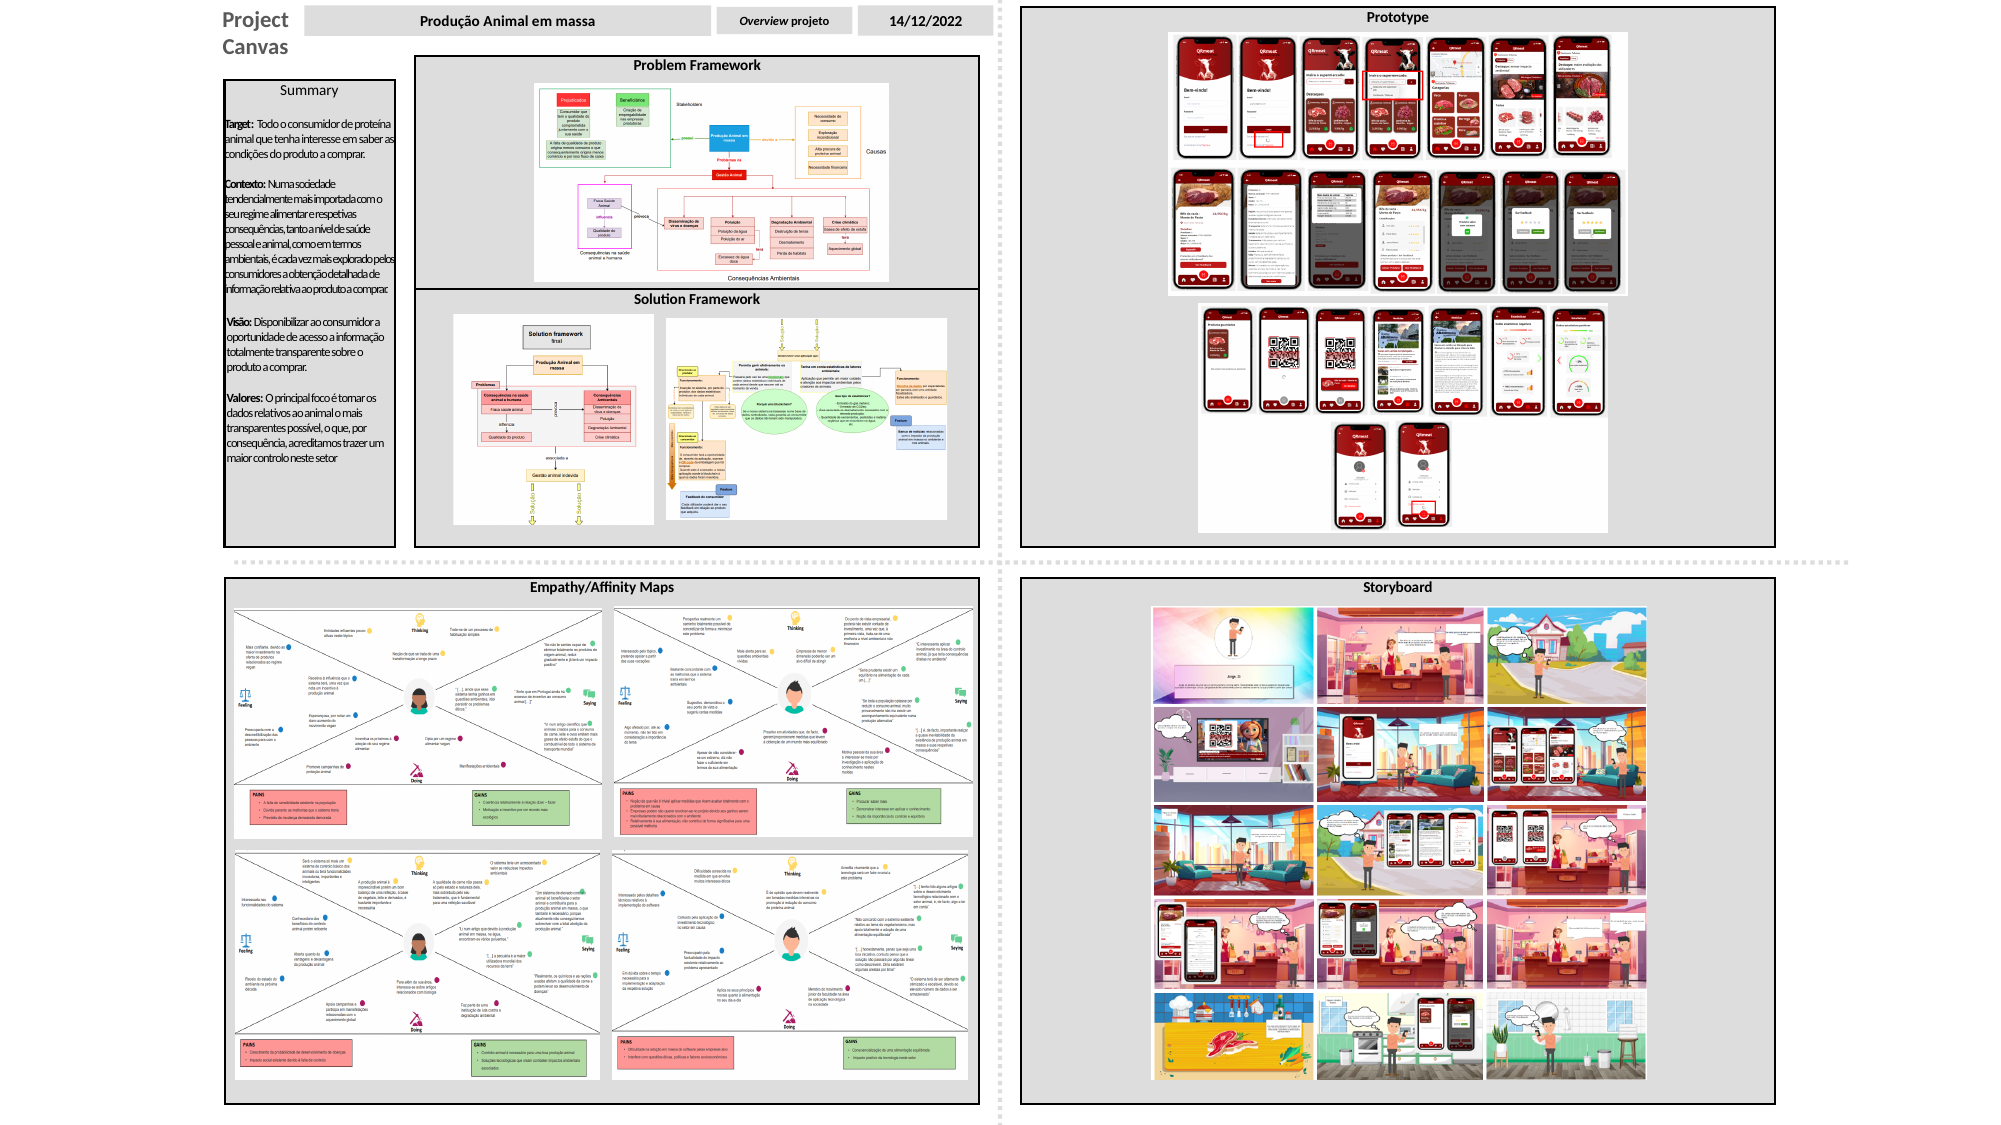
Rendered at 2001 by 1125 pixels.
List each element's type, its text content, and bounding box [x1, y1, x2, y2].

picture [1151, 606, 1647, 1080]
text_box Empathy/Affinity Maps [225, 578, 979, 1104]
text_box Solution Framework [415, 289, 979, 547]
picture [235, 851, 600, 1080]
picture [1168, 32, 1628, 296]
picture [234, 608, 602, 839]
text_box Produção Animal em massa [304, 5, 712, 36]
text_box Storyboard [1021, 578, 1775, 1104]
text_box Project Canvas [203, 0, 308, 67]
text_box 14/12/2022 [857, 5, 994, 36]
picture [453, 314, 654, 525]
picture [666, 318, 948, 520]
text_box Prototype [1021, 7, 1775, 547]
picture [614, 606, 973, 837]
picture [1198, 303, 1608, 533]
text_box Overview projeto [716, 6, 853, 35]
text_box Summary Target: Todo o consumidor de proteína animal que tenha interesse em saber as condições do produto a comprar. Contexto: Numa sociedade tendencialmente mais importada com o seu regime alimentar e respetivas consequências, tanto a nível de saúde pessoal e animal, como em termos ambientais, é cada vez mais explorado pelos consumidores a obtenção detalhada de informação relativa ao produto a comprar. Visão: Disponibilizar ao consumidor a oportunidade de acesso a informação totalmente transparente sobre o produto a comprar. Valores: O principal foco é tornar os dados relativos ao animal o mais transparentes possível, o que, por consequência, acreditamos trazer um maior controlo neste setor [225, 80, 395, 547]
picture [534, 83, 889, 282]
text_box Problem Framework [415, 56, 979, 289]
picture [612, 851, 968, 1080]
